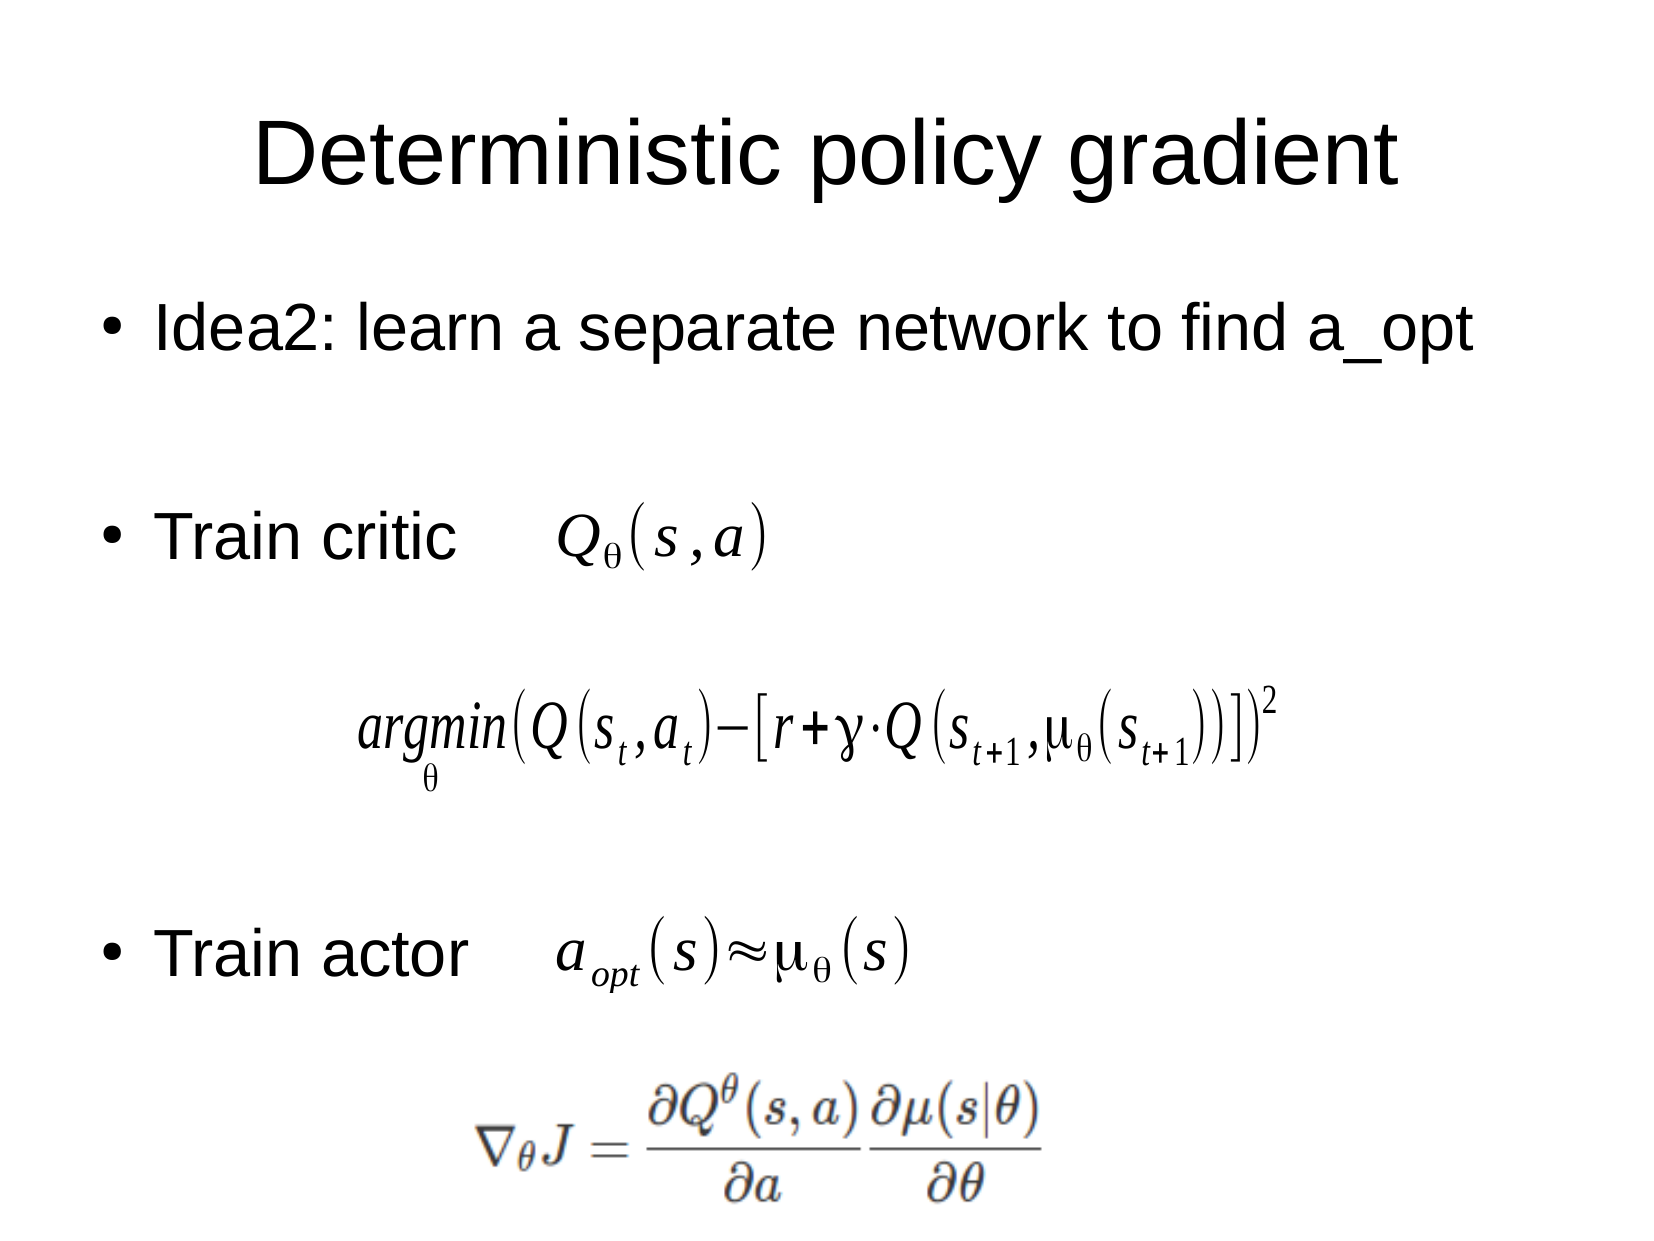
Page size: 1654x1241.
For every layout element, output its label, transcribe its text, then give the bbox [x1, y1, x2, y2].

chart [539, 911, 930, 993]
chart [344, 674, 1289, 795]
chart [539, 497, 785, 574]
title Deterministic policy gradient [82, 49, 1571, 257]
list Idea2: learn a separate network to find a_opt Train critic Train actor [82, 290, 1571, 1010]
picture [451, 1064, 1082, 1228]
